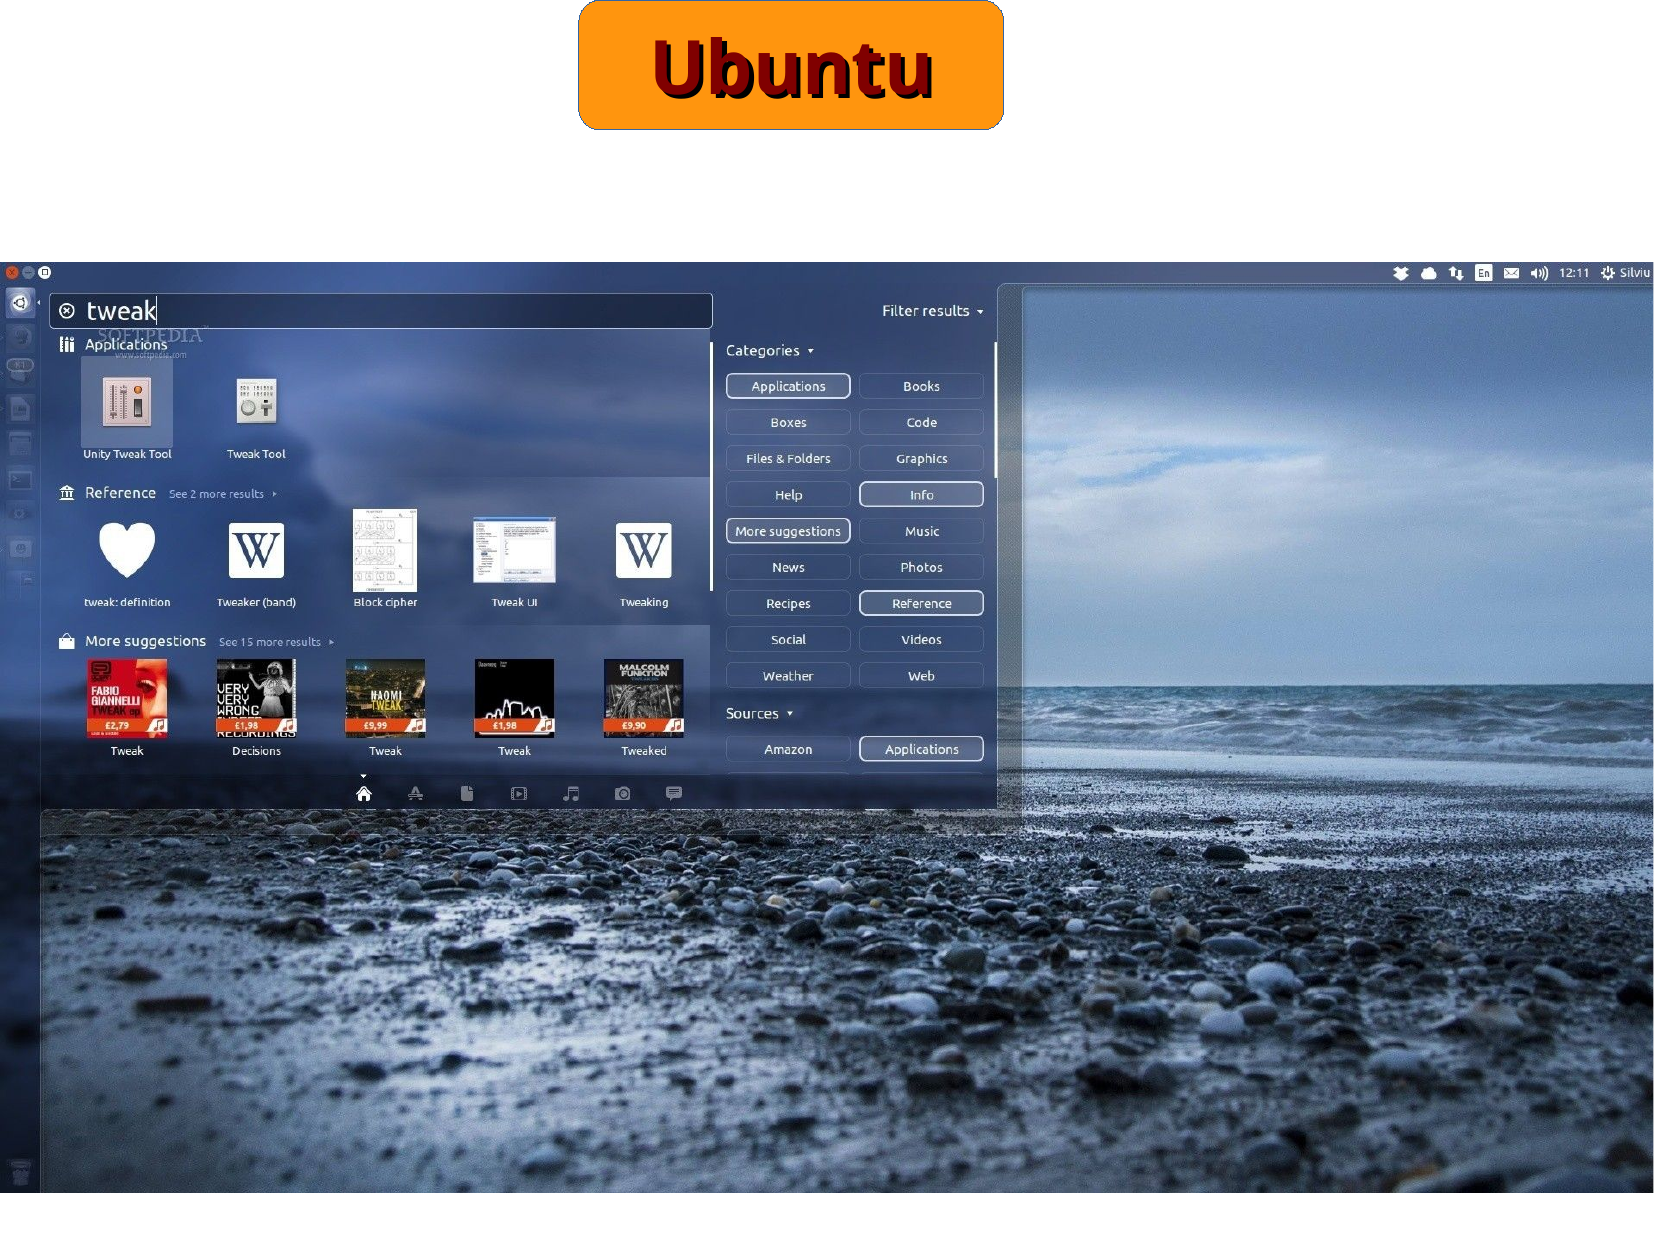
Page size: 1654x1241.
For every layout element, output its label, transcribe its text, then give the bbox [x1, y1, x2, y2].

picture [0, 262, 1654, 1193]
text_box Ubuntu [578, 0, 1004, 130]
